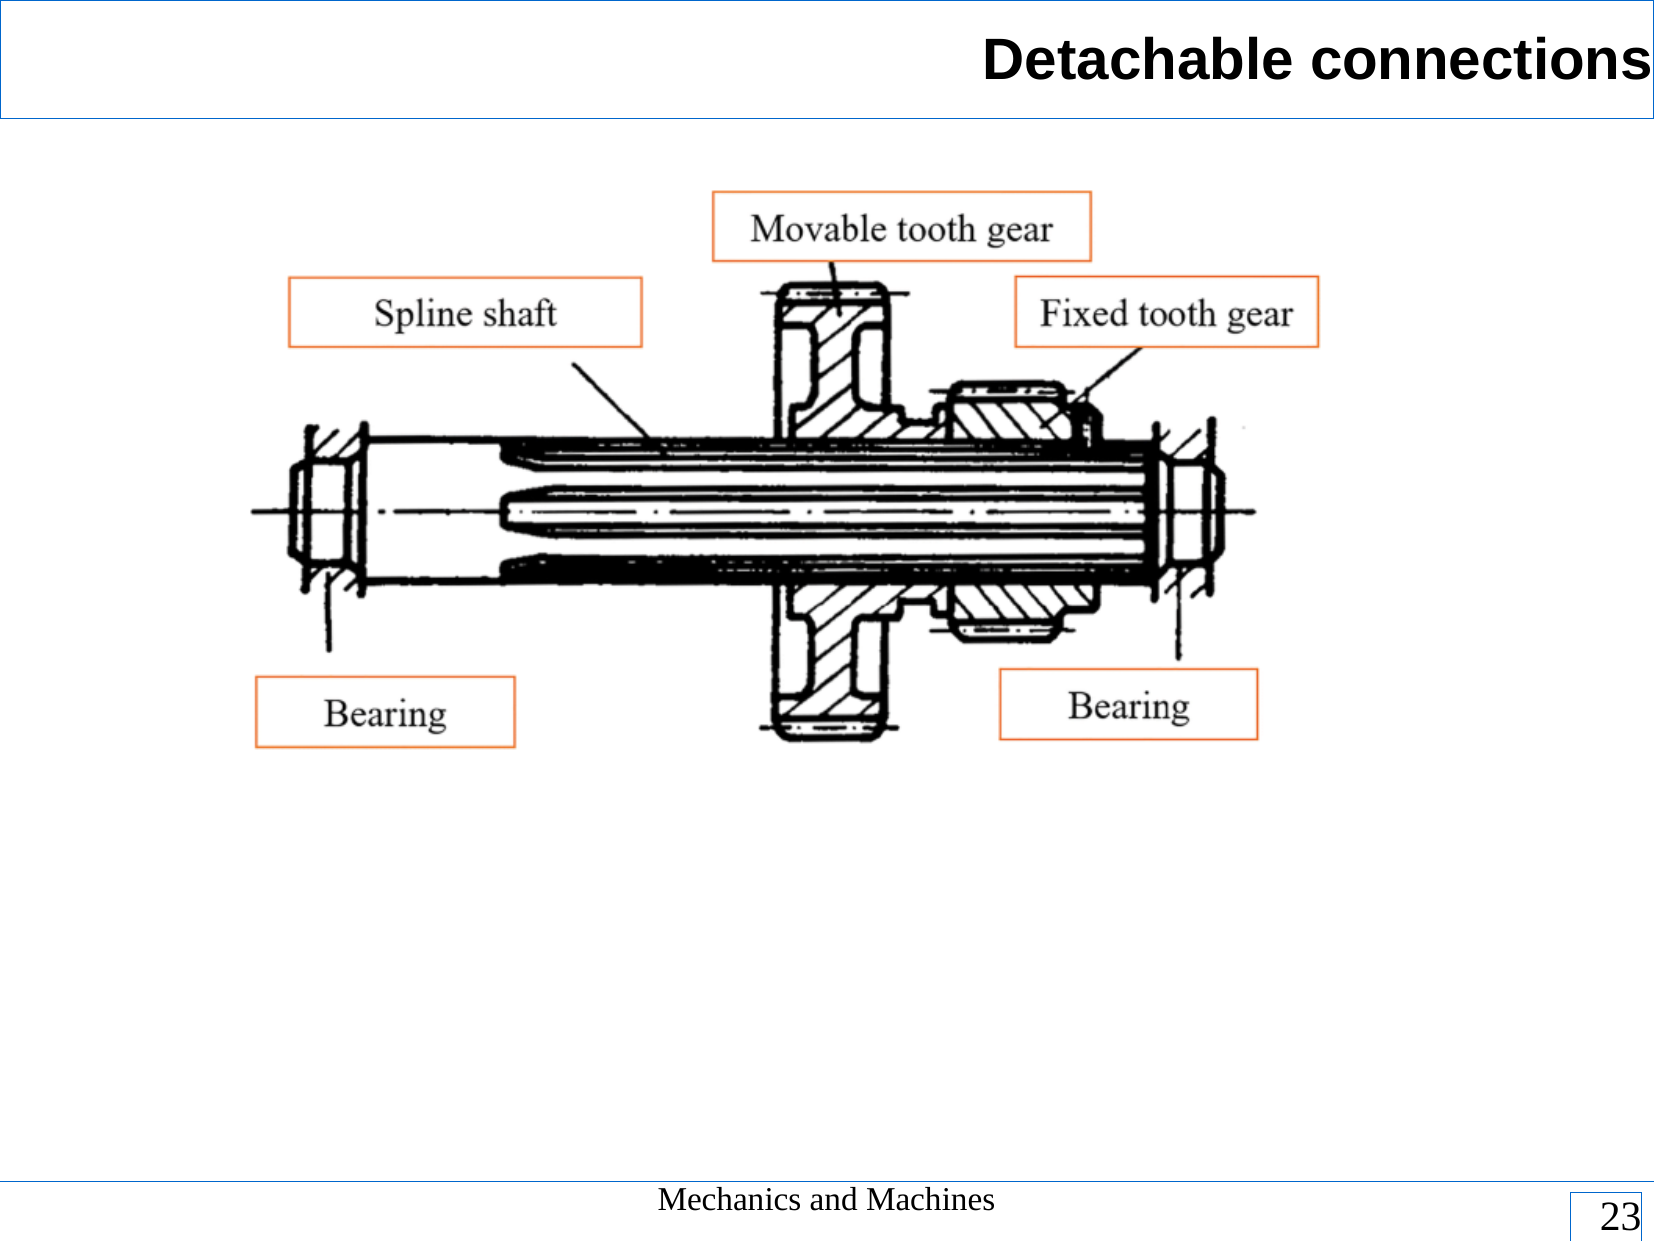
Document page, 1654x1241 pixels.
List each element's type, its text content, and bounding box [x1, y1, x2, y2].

title Detachable connections [0, 0, 1654, 119]
picture [249, 190, 1321, 751]
